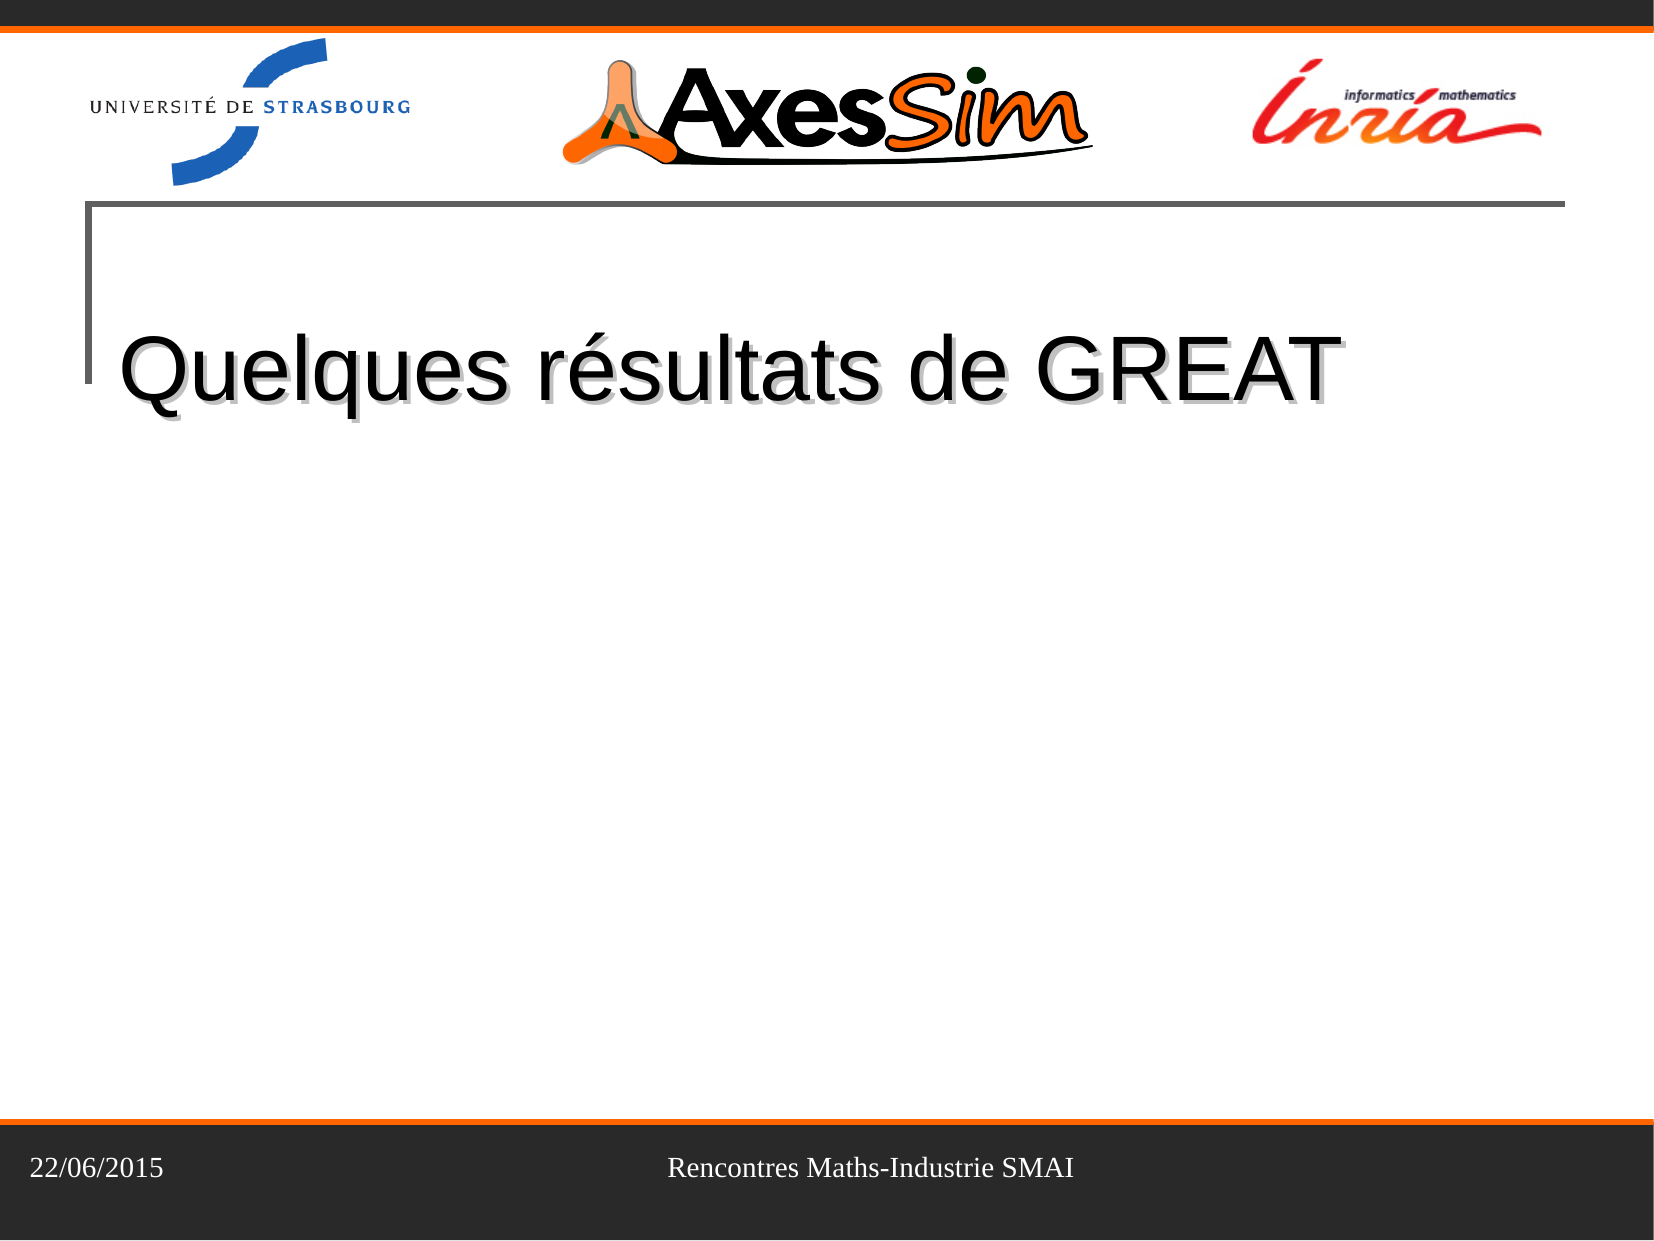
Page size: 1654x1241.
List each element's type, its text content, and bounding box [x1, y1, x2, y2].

picture [1237, 43, 1559, 182]
picture [90, 38, 410, 186]
title Quelques résultats de GREAT [118, 235, 1565, 502]
picture [561, 60, 1093, 165]
